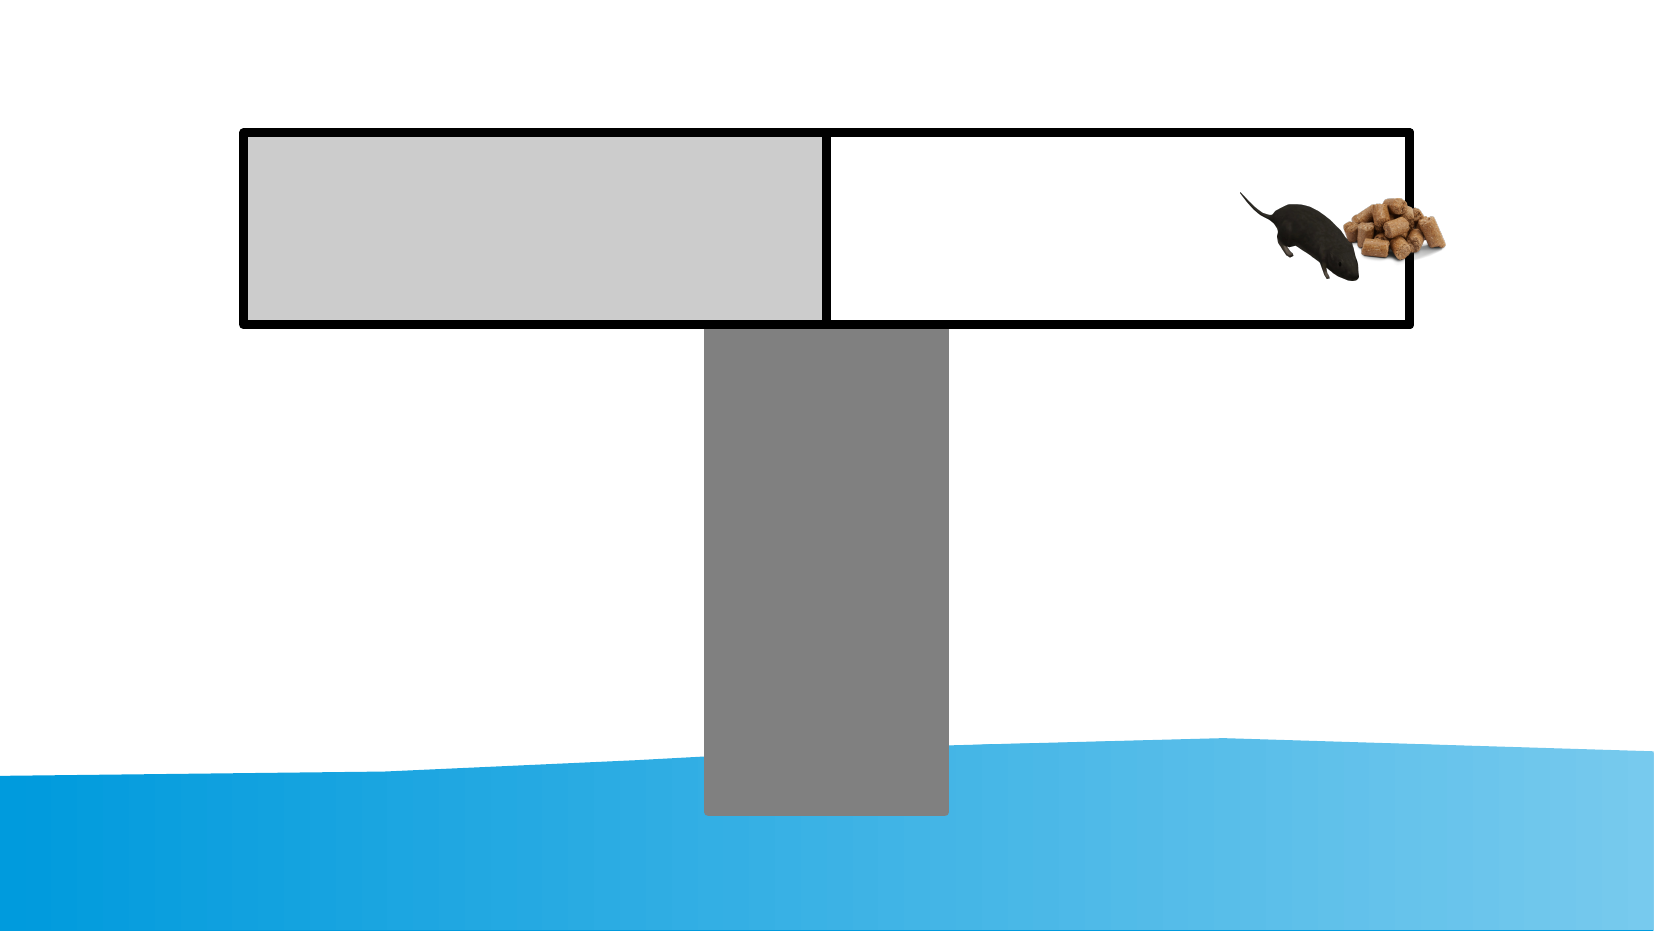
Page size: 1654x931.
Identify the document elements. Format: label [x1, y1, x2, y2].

picture [1240, 141, 1447, 281]
text_box [243, 132, 1410, 813]
